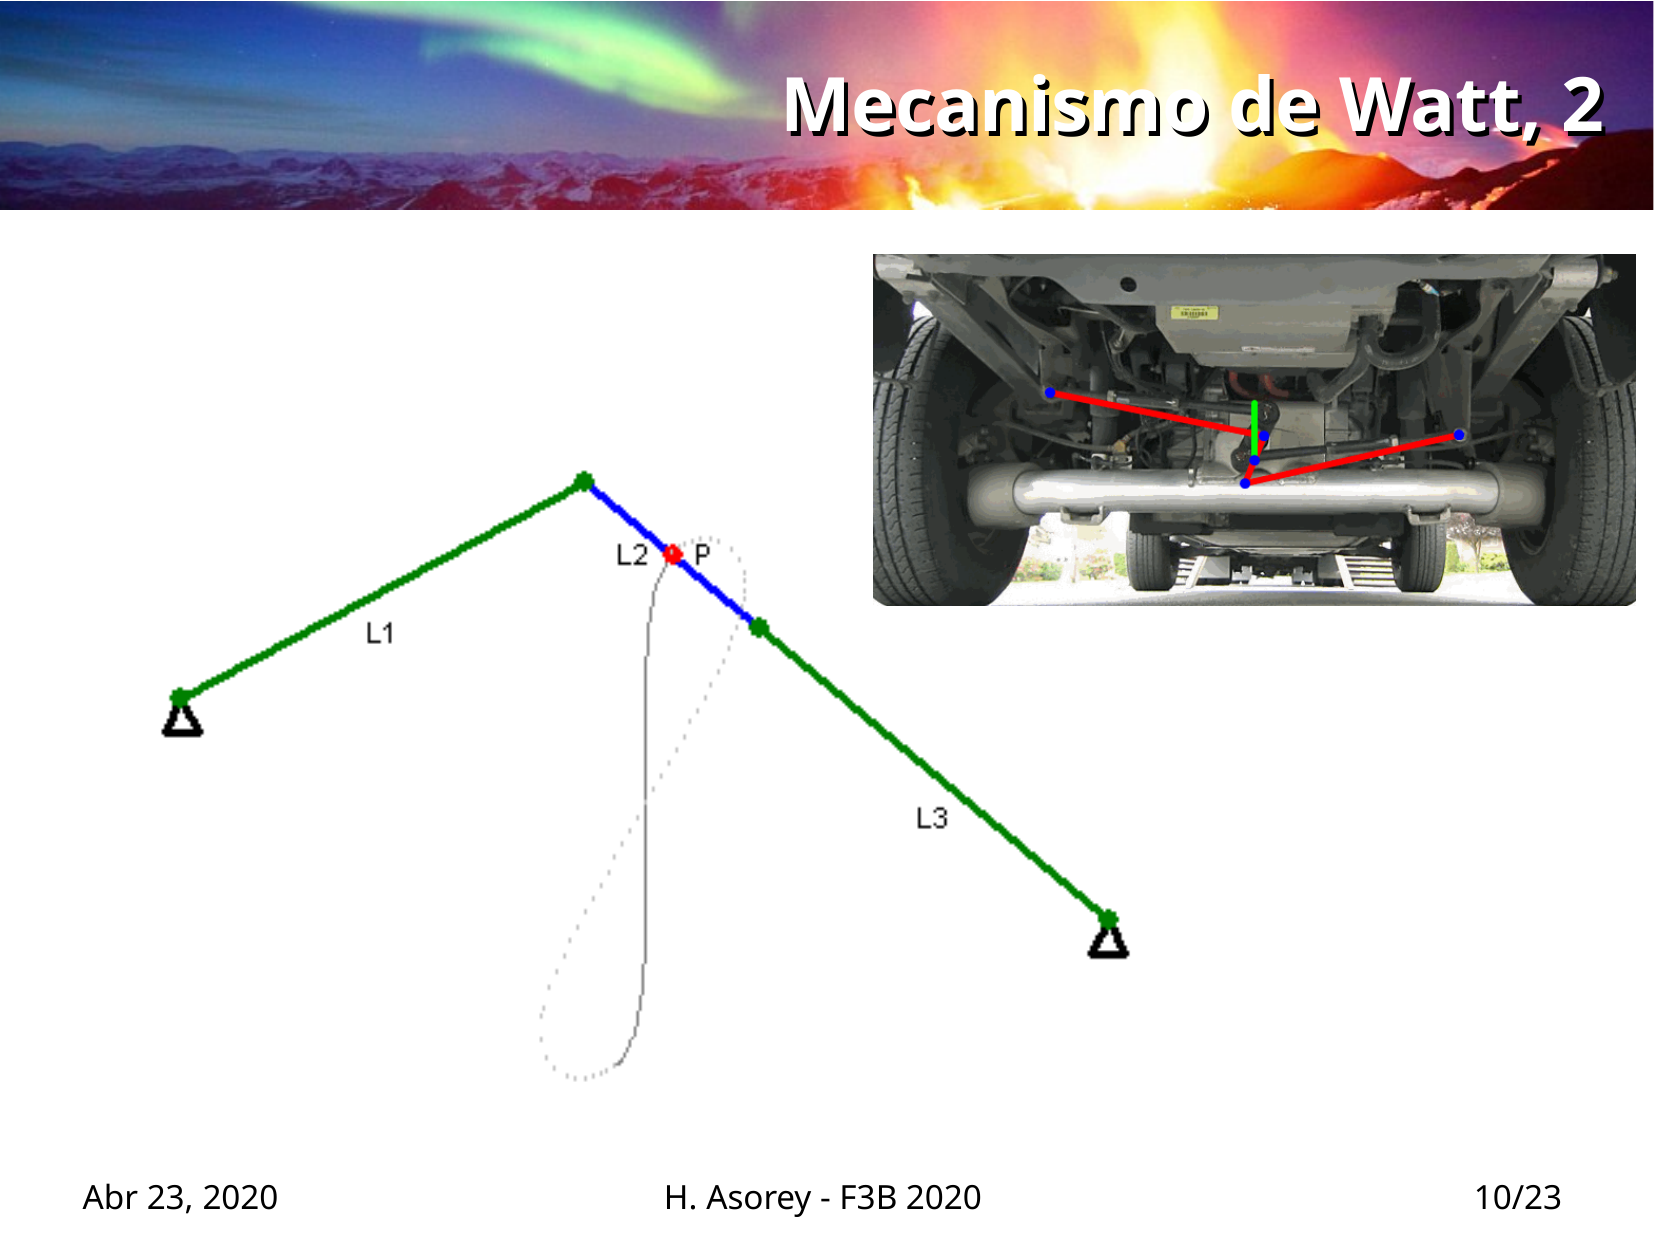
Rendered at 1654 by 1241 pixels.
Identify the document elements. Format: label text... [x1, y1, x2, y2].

picture [0, 1, 1654, 210]
title Mecanismo de Watt, 2 [45, 15, 1606, 191]
picture [53, 254, 1636, 1156]
